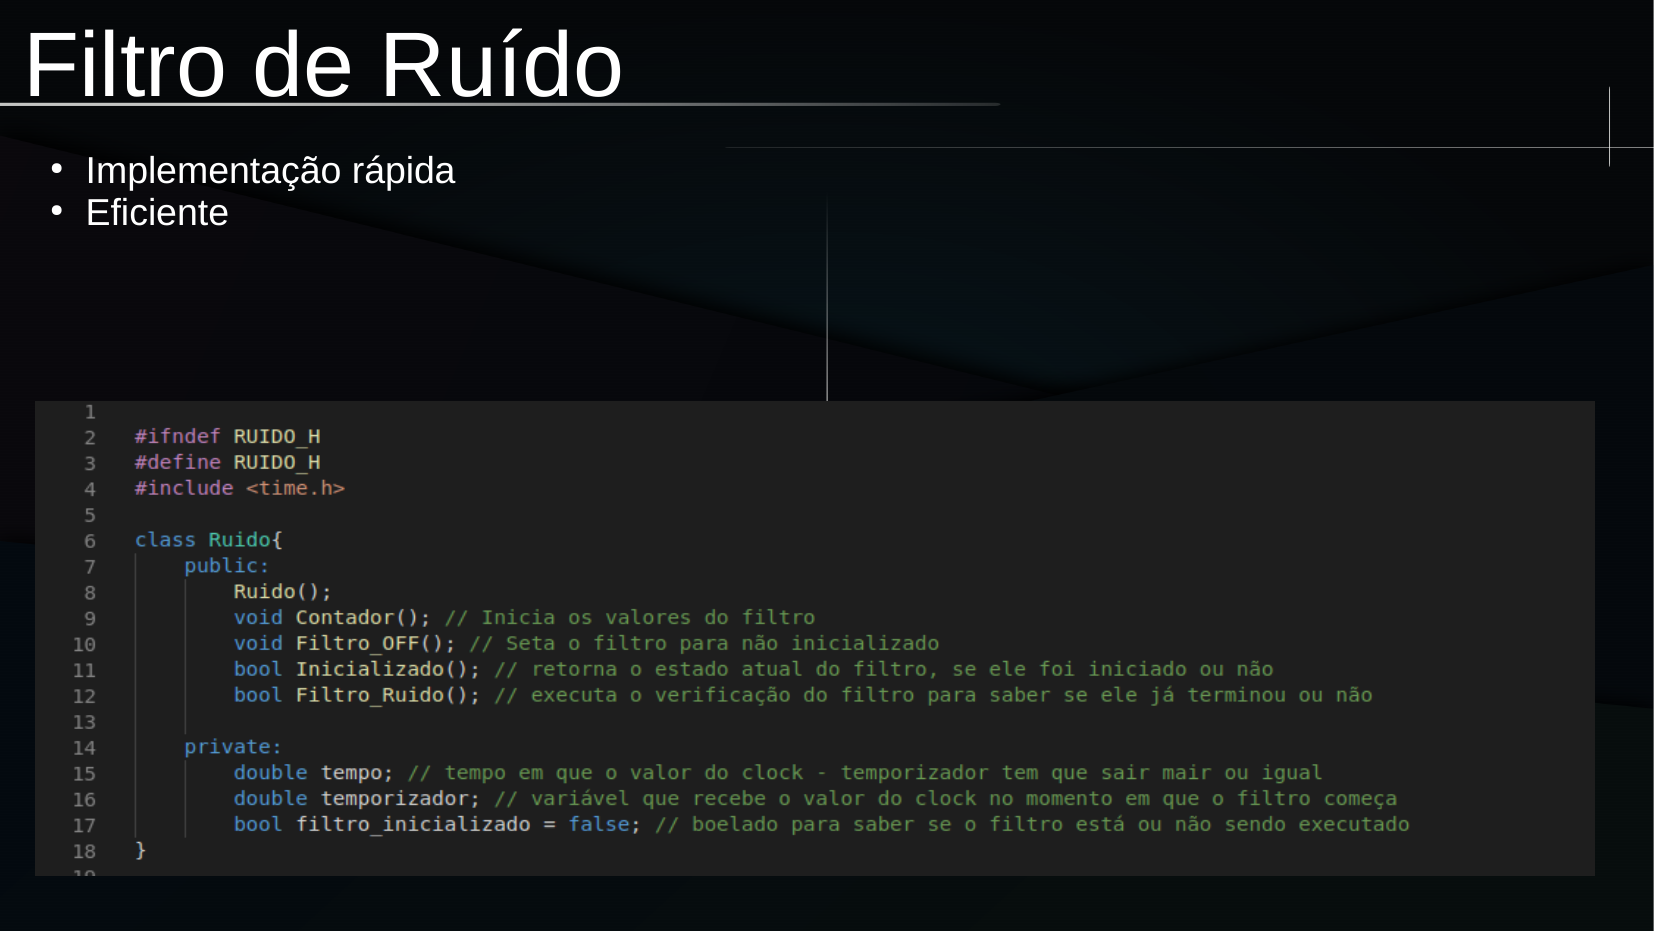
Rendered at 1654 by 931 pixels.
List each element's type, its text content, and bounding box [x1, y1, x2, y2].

text_box Implementação rápida Eficiente [35, 141, 1252, 241]
picture [0, 0, 1654, 931]
title Filtro de Ruído [23, 11, 1589, 119]
